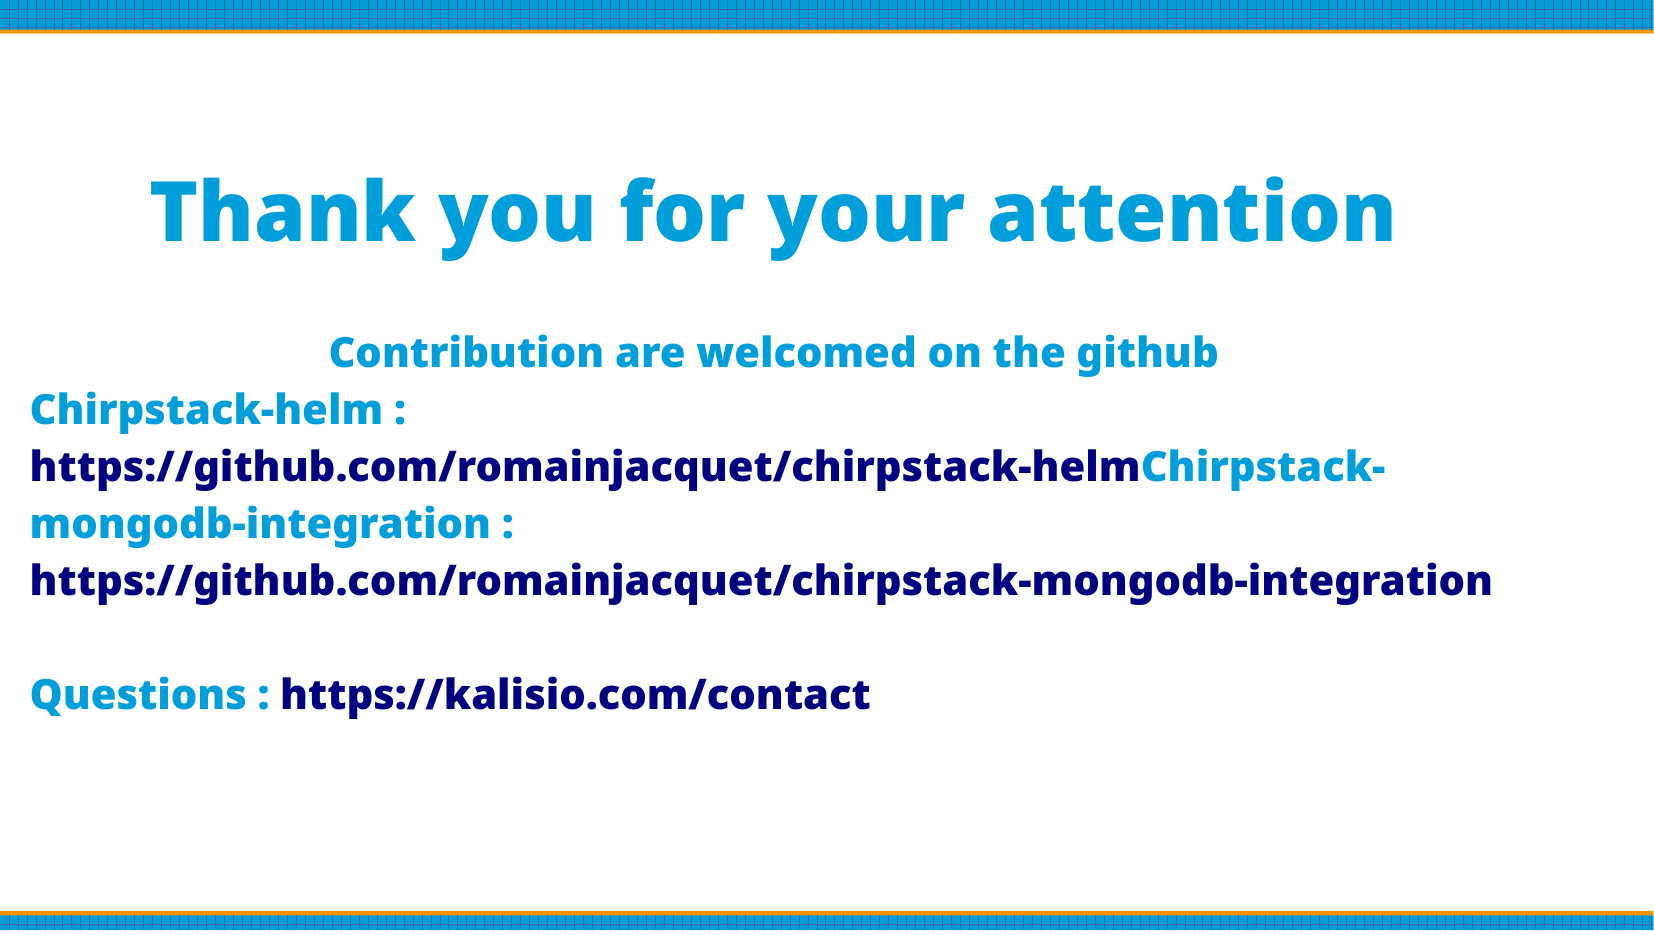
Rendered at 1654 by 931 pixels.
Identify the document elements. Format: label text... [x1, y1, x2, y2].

subtitle Thank you for your attention Contribution are welcomed on the github Chirpstack-helm : https://github.com/romainjacquet/chirpstack-helmChirpstack-mongodb-integration : https://github.com/romainjacquet/chirpstack-mongodb-integration Questions : https://kalisio.com/contact [29, 77, 1518, 798]
